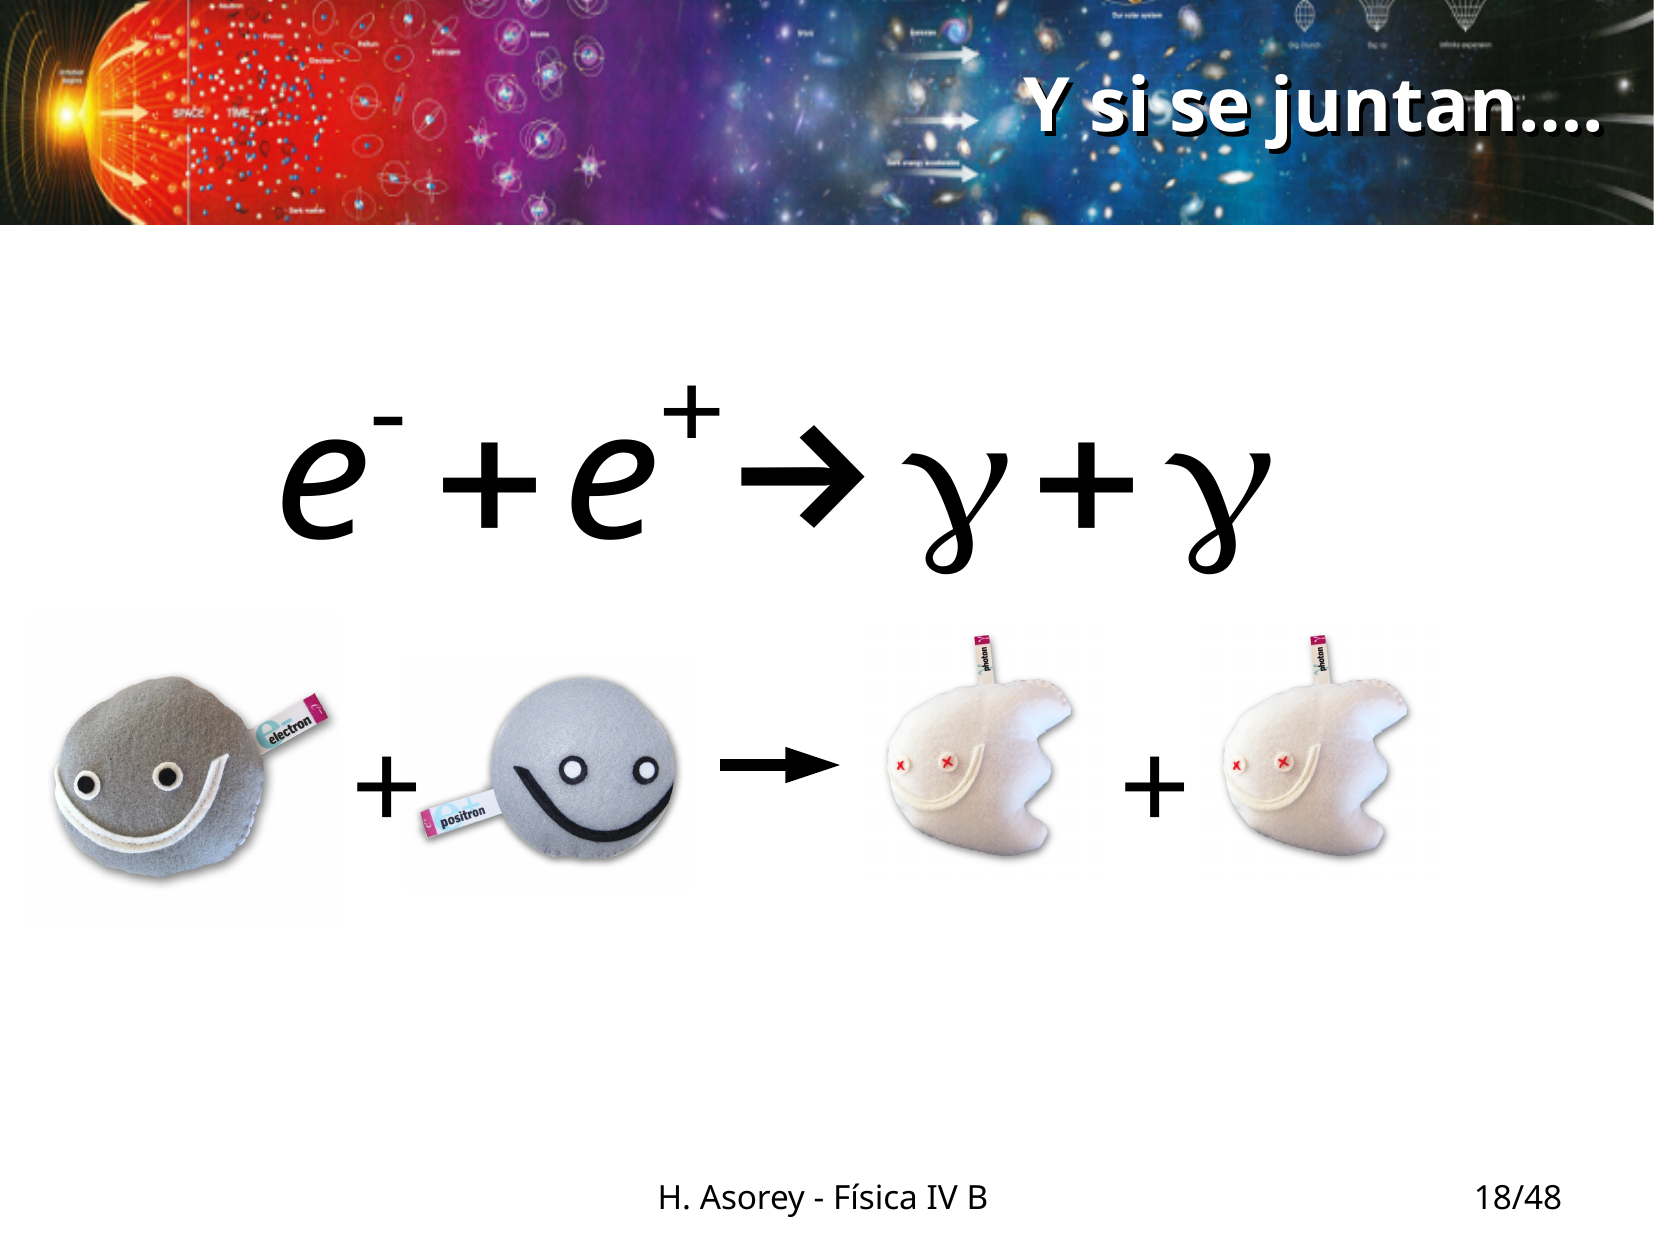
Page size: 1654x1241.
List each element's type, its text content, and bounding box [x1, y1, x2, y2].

picture [30, 614, 340, 925]
picture [0, 0, 1654, 225]
chart [255, 345, 1297, 586]
picture [405, 659, 691, 892]
picture [1191, 629, 1447, 886]
title Y si se juntan…. [45, 15, 1606, 191]
picture [855, 629, 1111, 886]
text_box + [1104, 690, 1191, 857]
text_box + [337, 690, 425, 857]
